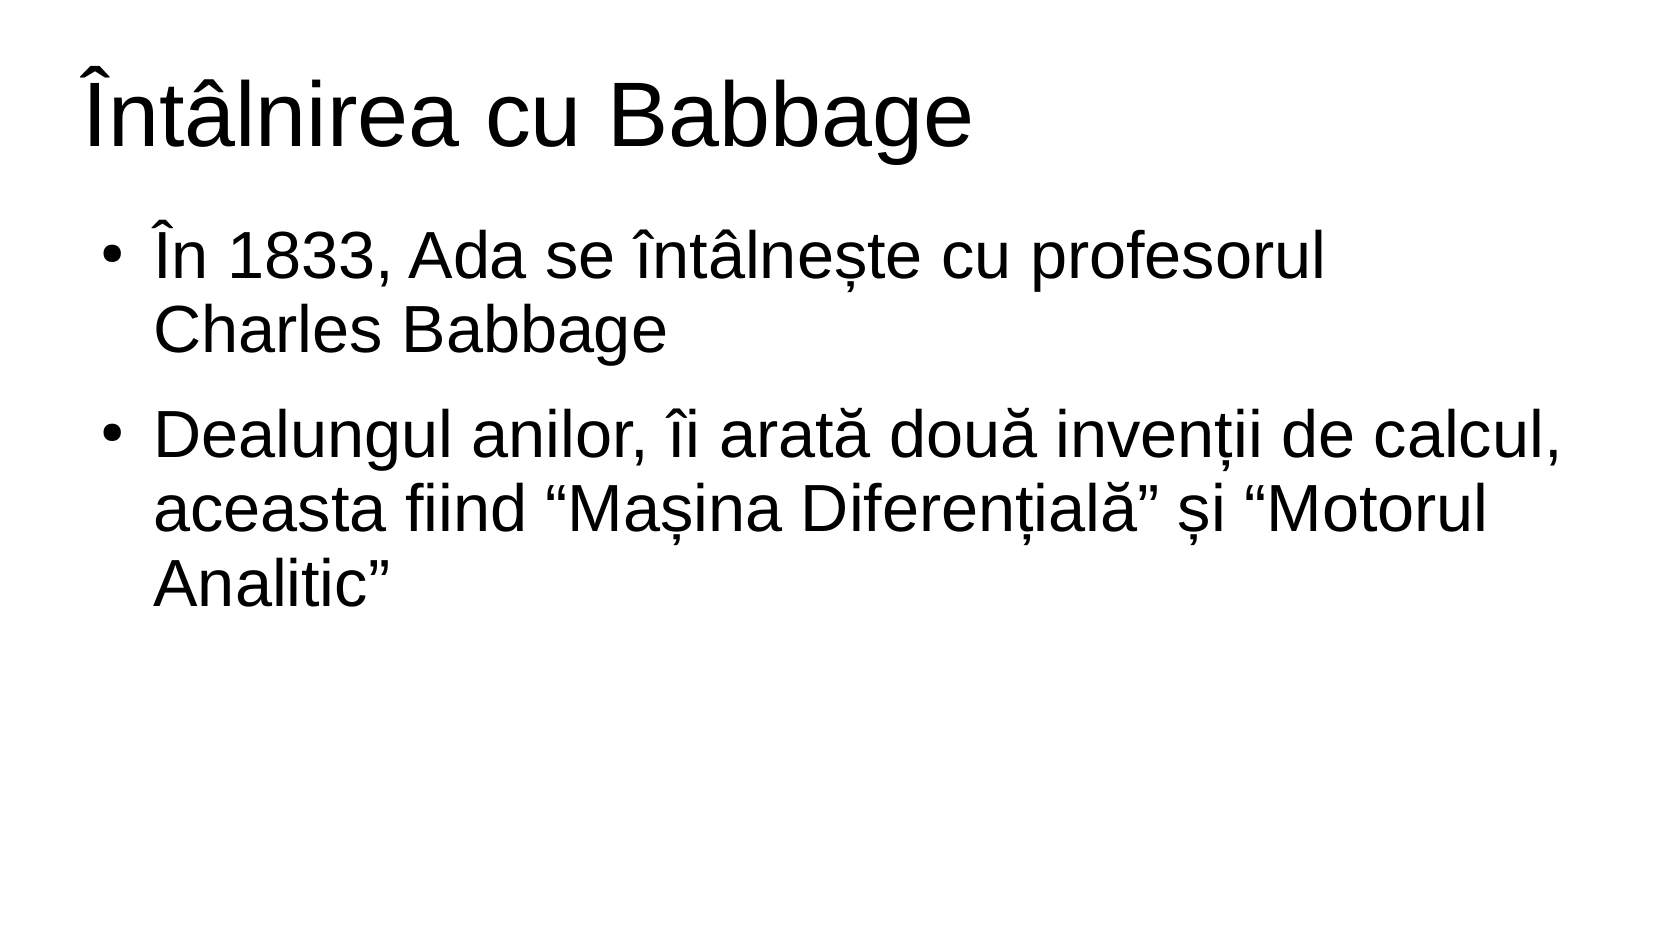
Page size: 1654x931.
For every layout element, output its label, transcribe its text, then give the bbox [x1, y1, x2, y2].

title Întâlnirea cu Babbage [82, 37, 1571, 193]
list În 1833, Ada se întâlnește cu profesorul Charles Babbage Dealungul anilor, îi arată două invenții de calcul, aceasta fiind “Mașina Diferențială” și “Motorul Analitic” [82, 217, 1571, 758]
